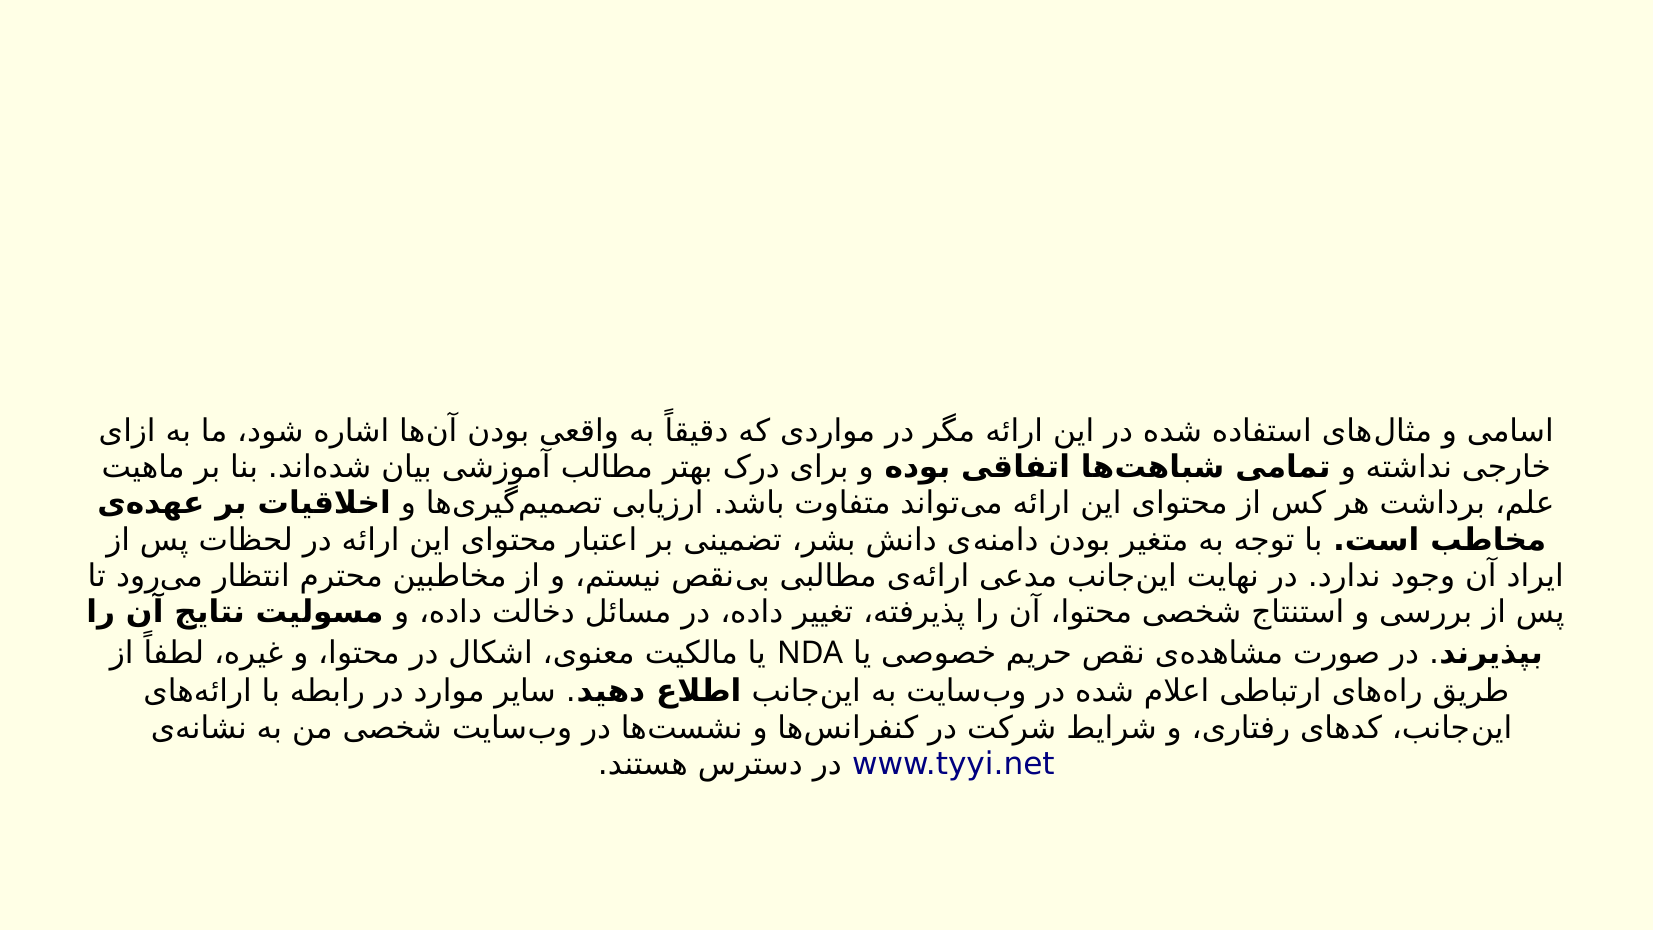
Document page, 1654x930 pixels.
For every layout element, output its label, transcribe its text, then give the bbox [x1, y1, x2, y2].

list اسامی و مثال‌های استفاده شده در این ارائه مگر در مواردی که دقیقاً به واقعی بودن آن‌ها اشاره شود، ما به ازای خارجی نداشته و تمامی شباهت‌ها اتفاقی بوده و برای درک بهتر مطالب آموزشی بیان شده‌اند. بنا بر ماهیت علم، برداشت هر کس از محتوای این ارائه می‌تواند متفاوت باشد. ارزیابی تصمیم‌گیری‌ها و اخلاقیات بر عهده‌ی مخاطب است. با توجه به متغیر بودن دامنه‌ی دانش بشر، تضمینی بر اعتبار محتوای این ارائه در لحظات پس از ایراد آن وجود ندارد. در نهایت این‌جانب مدعی ارائه‌ی مطالبی بی‌نقص نیستم، و از مخاطبین محترم انتظار می‌رود تا پس از بررسی و استنتاج شخصی محتوا، آن را پذیرفته، تغییر داده، در مسائل دخالت داده، و مسولیت نتایج آن را بپذیرند. در صورت مشاهده‌ی نقص حریم خصوصی یا NDA یا مالکیت معنوی، اشکال در محتوا، و غیره، لطفاً از طریق راه‌های ارتباطی اعلام شده در وب‌سایت به این‌جانب اطلاع دهید. سایر موارد در رابطه با ارائه‌های این‌جانب، کدهای رفتاری، و شرایط شرکت در کنفرانس‌ها و نشست‌ها در وب‌سایت شخصی من به نشانه‌ی www.tyyi.net در دسترس هستند. [82, 412, 1571, 826]
